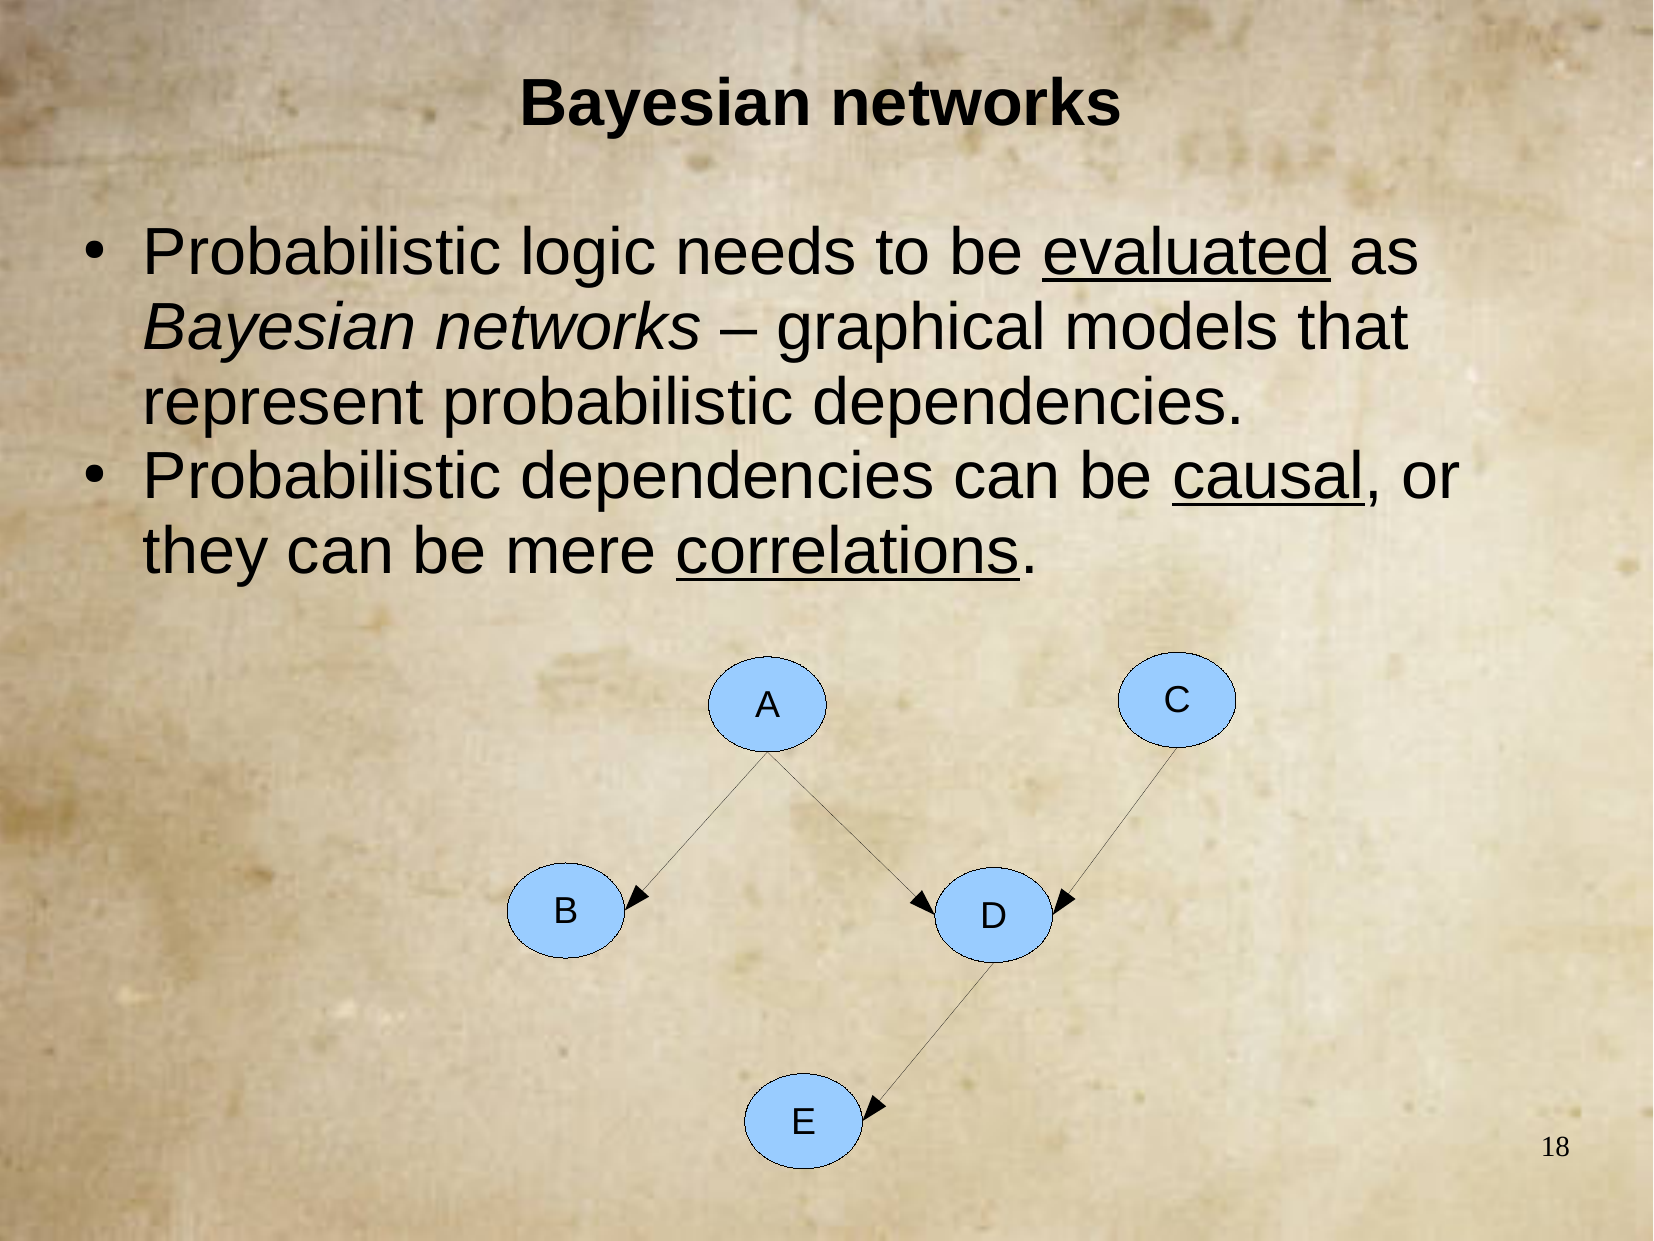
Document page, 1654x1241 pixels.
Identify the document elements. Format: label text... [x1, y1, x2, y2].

text_box E [744, 1073, 863, 1169]
text_box A [708, 656, 827, 752]
text_box C [1118, 652, 1236, 748]
text_box D [934, 867, 1053, 963]
text_box B [507, 862, 625, 959]
subtitle Bayesian networks Probabilistic logic needs to be evaluated as Bayesian networks – graphical models that represent probabilistic dependencies. Probabilistic dependencies can be causal, or they can be mere correlations. [82, 56, 1560, 596]
picture [0, 0, 1654, 1241]
